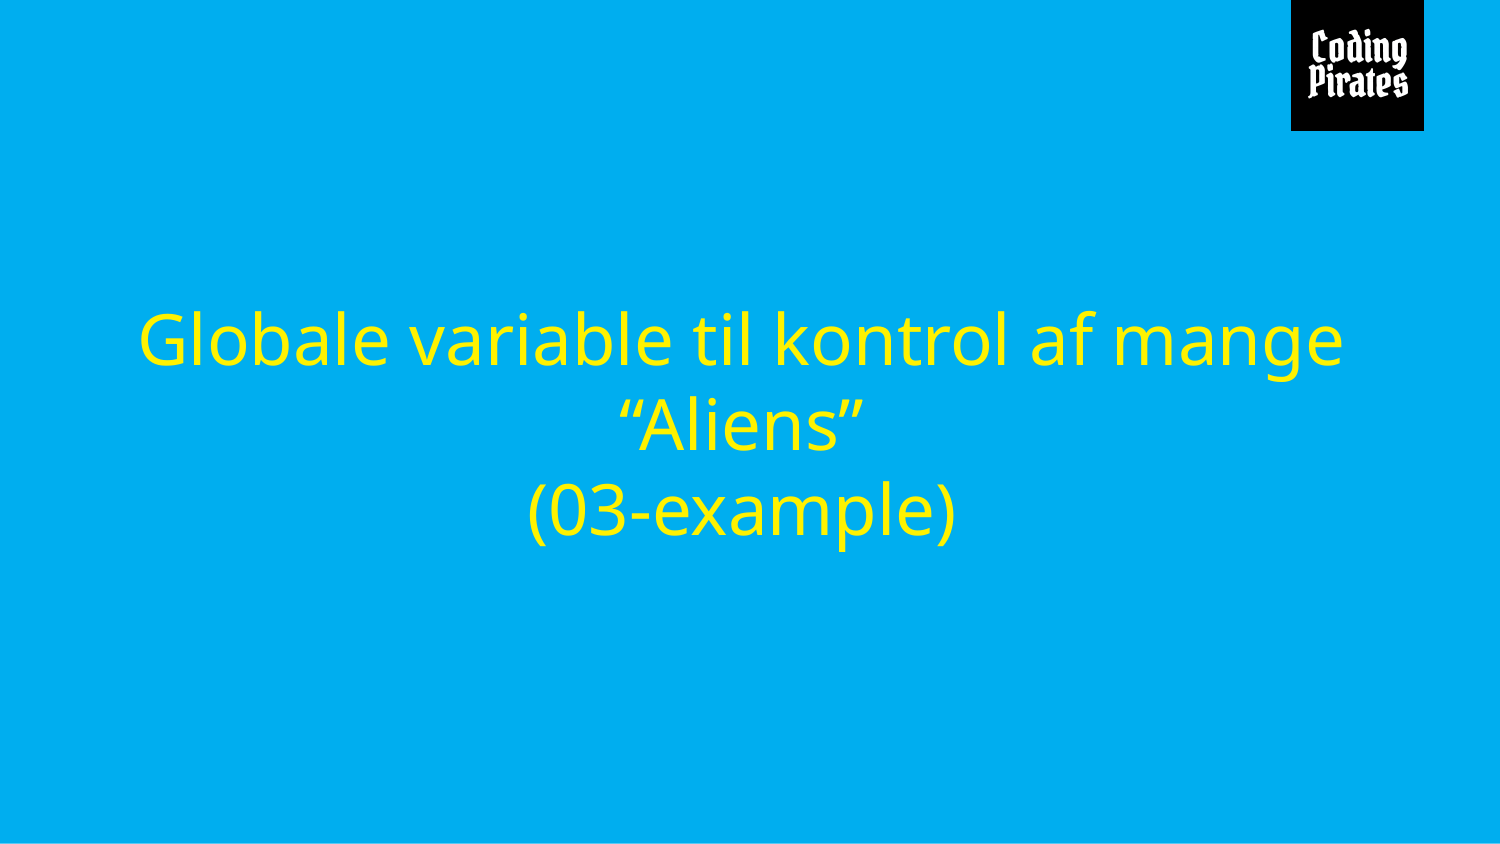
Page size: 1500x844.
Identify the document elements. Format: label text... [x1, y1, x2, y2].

title Globale variable til kontrol af mange “Aliens” (03-example) [12, 352, 1472, 491]
picture [1292, 0, 1423, 130]
